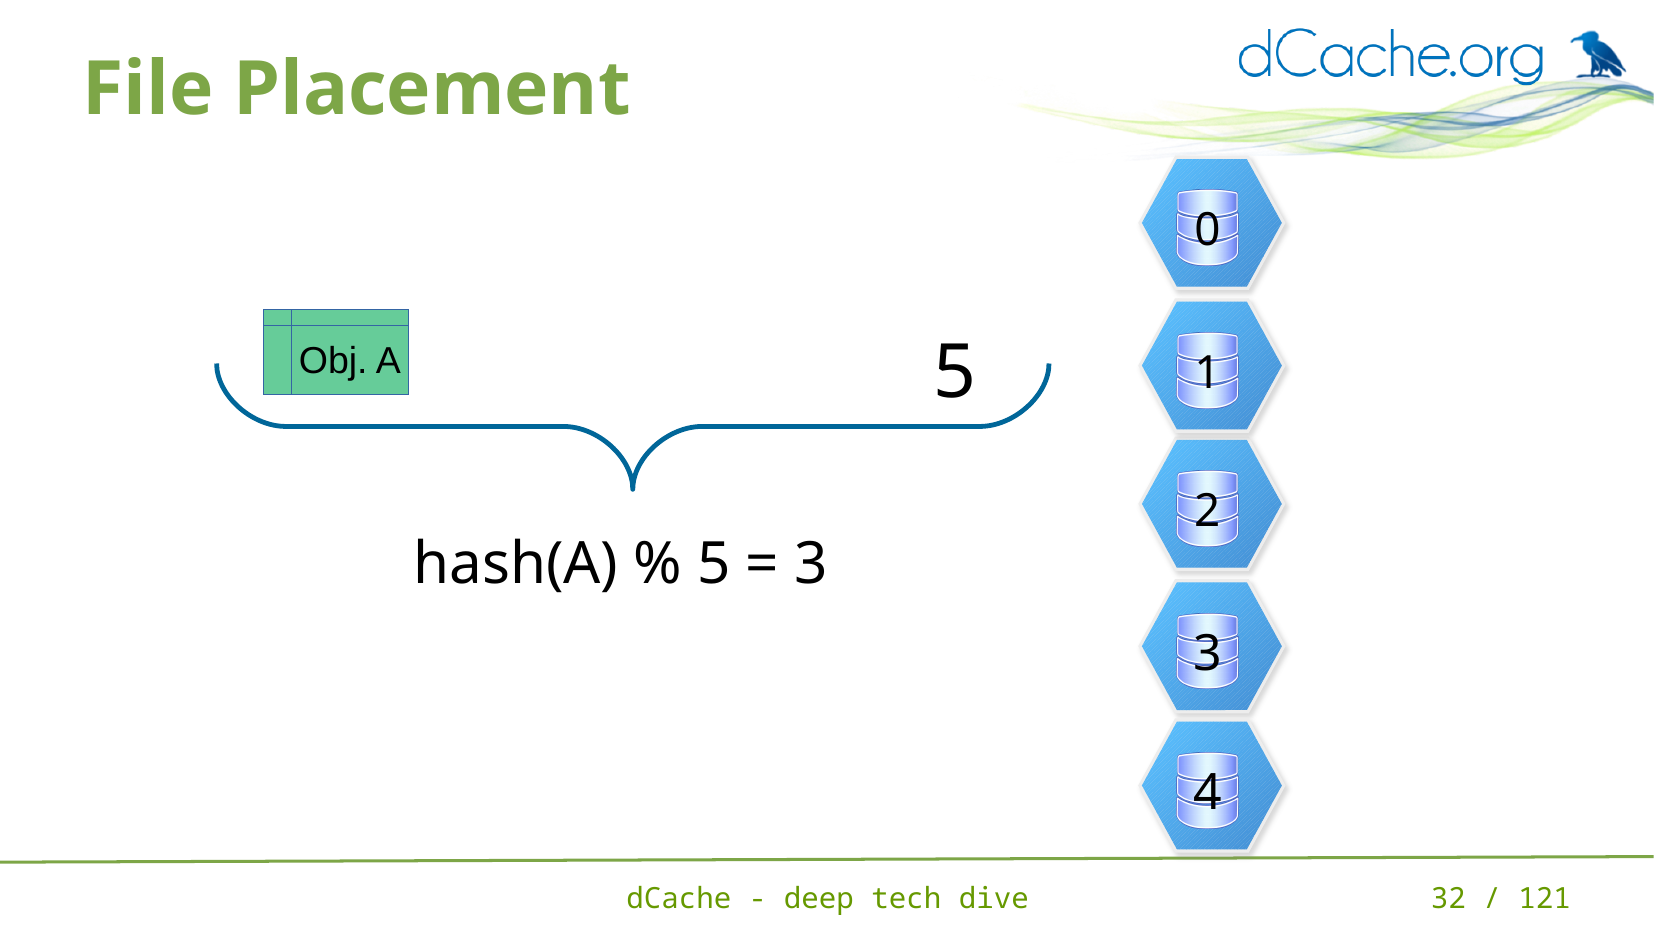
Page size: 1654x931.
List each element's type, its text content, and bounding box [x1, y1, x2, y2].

text_box Obj. A [263, 309, 409, 395]
title File Placement [82, 40, 1605, 131]
picture [956, 16, 1654, 869]
text_box 5 [919, 309, 999, 431]
text_box hash(A) % 5 = 3 [398, 513, 937, 693]
